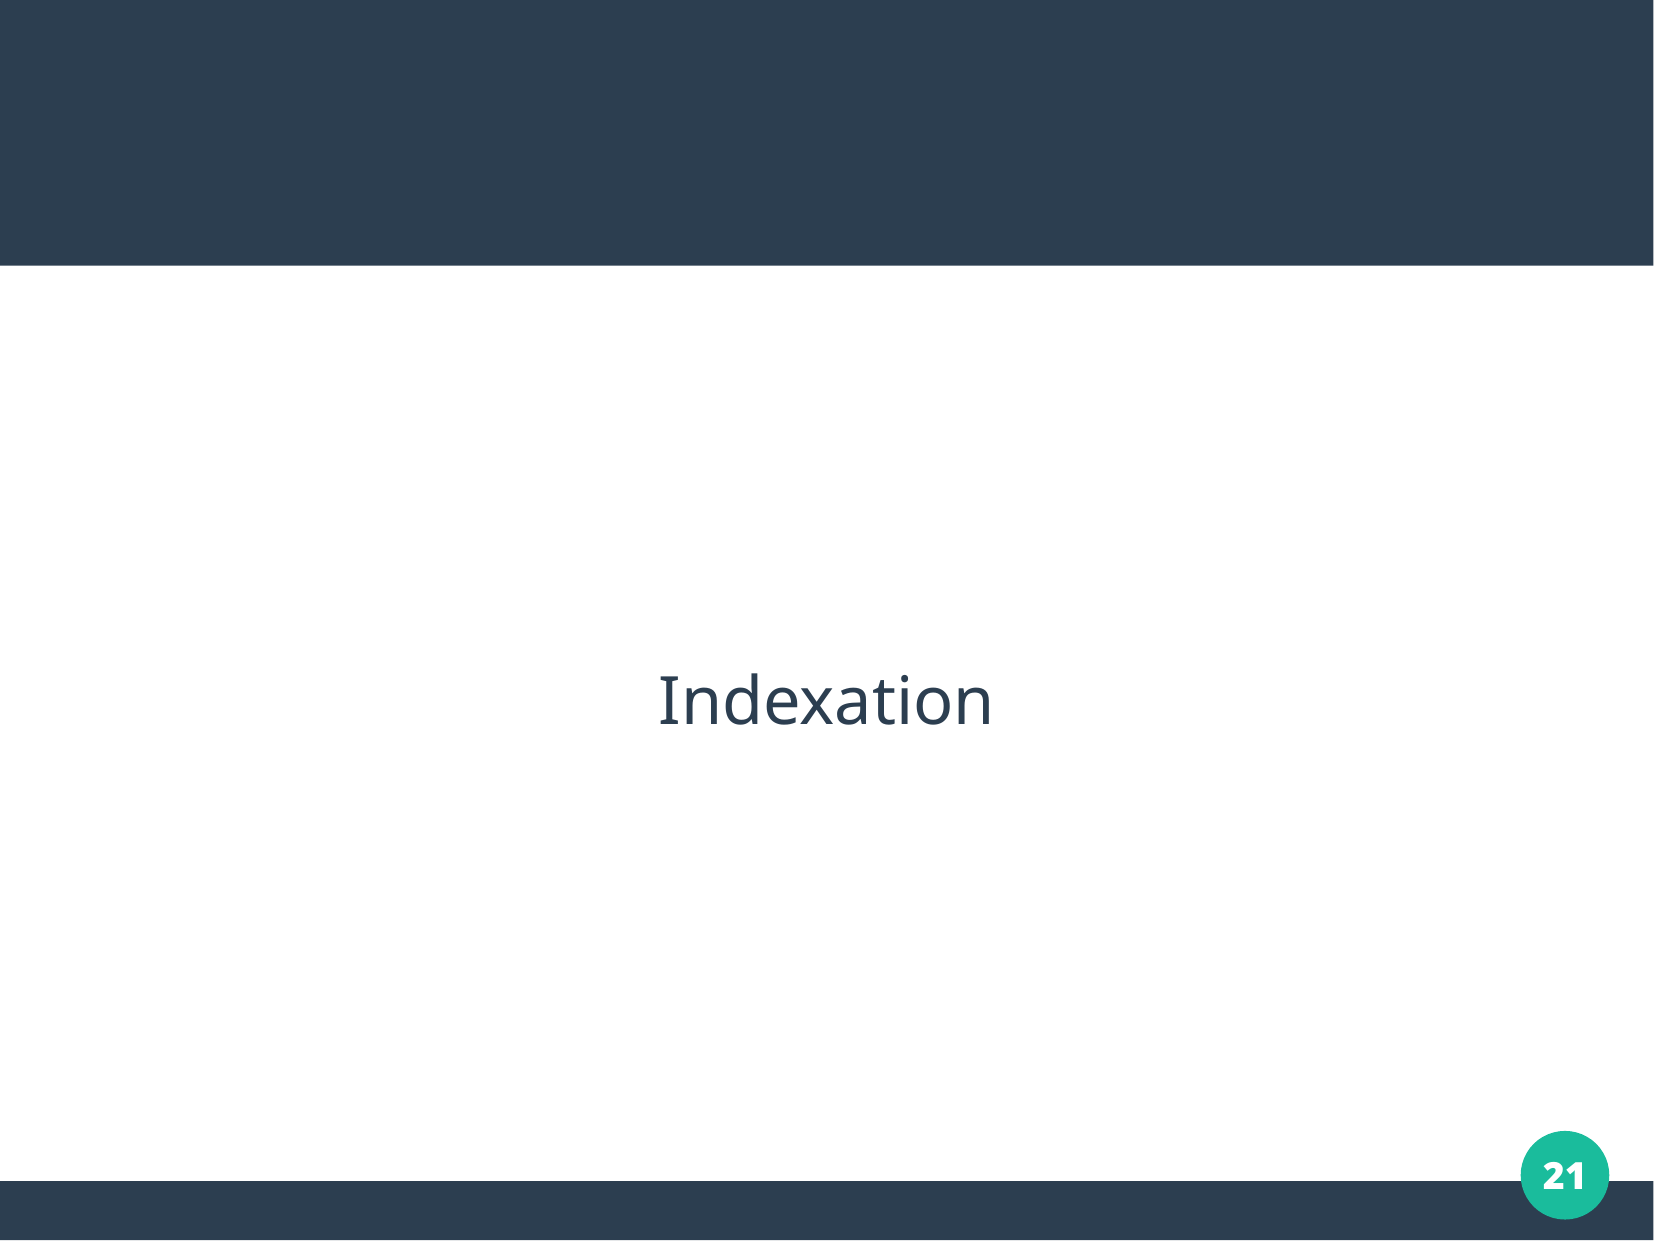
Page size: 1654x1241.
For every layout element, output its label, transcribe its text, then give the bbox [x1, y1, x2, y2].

subtitle Indexation [59, 333, 1595, 1063]
